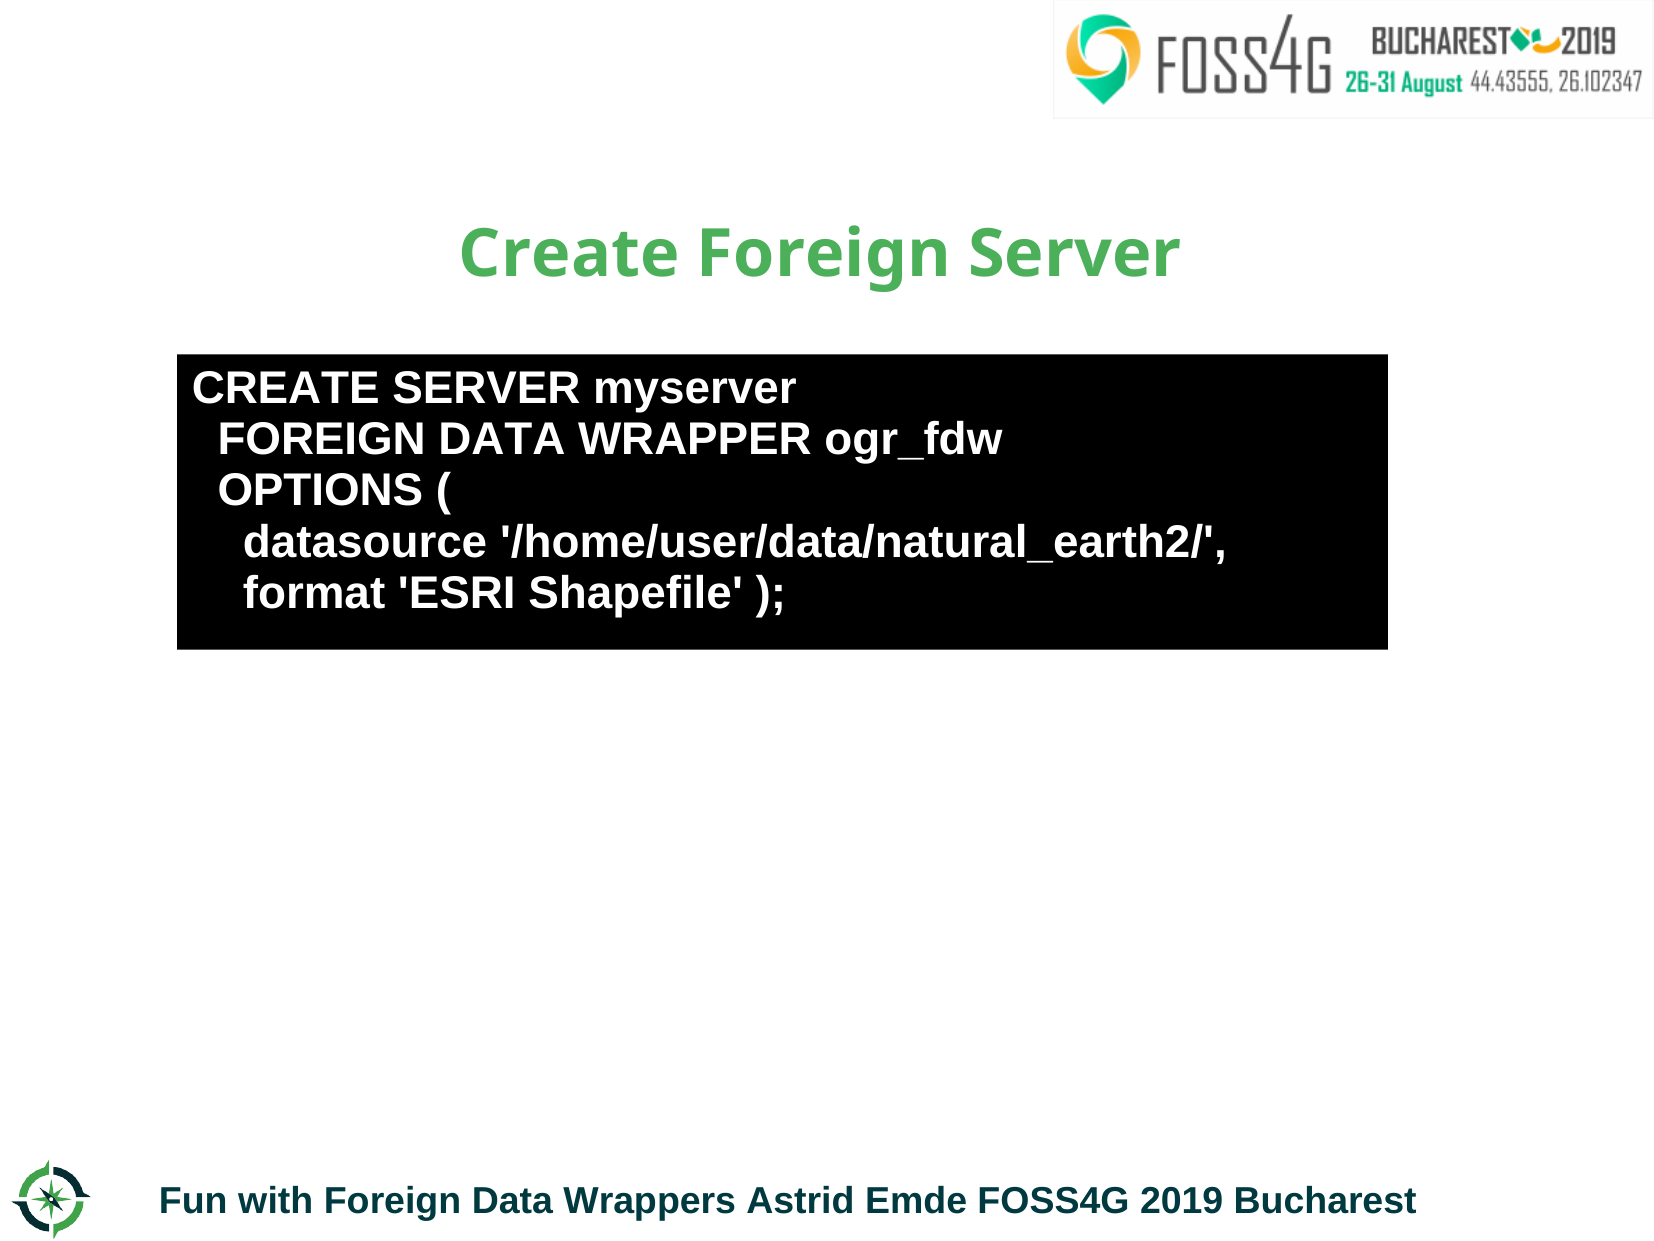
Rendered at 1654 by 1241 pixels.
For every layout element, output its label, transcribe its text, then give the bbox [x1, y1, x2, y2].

picture [1053, 0, 1654, 119]
picture [10, 1158, 92, 1240]
title Create Foreign Server [76, 177, 1565, 325]
text_box CREATE SERVER myserver FOREIGN DATA WRAPPER ogr_fdw OPTIONS ( datasource '/home/user/data/natural_earth2/', format 'ESRI Shapefile' ); [177, 354, 1388, 650]
